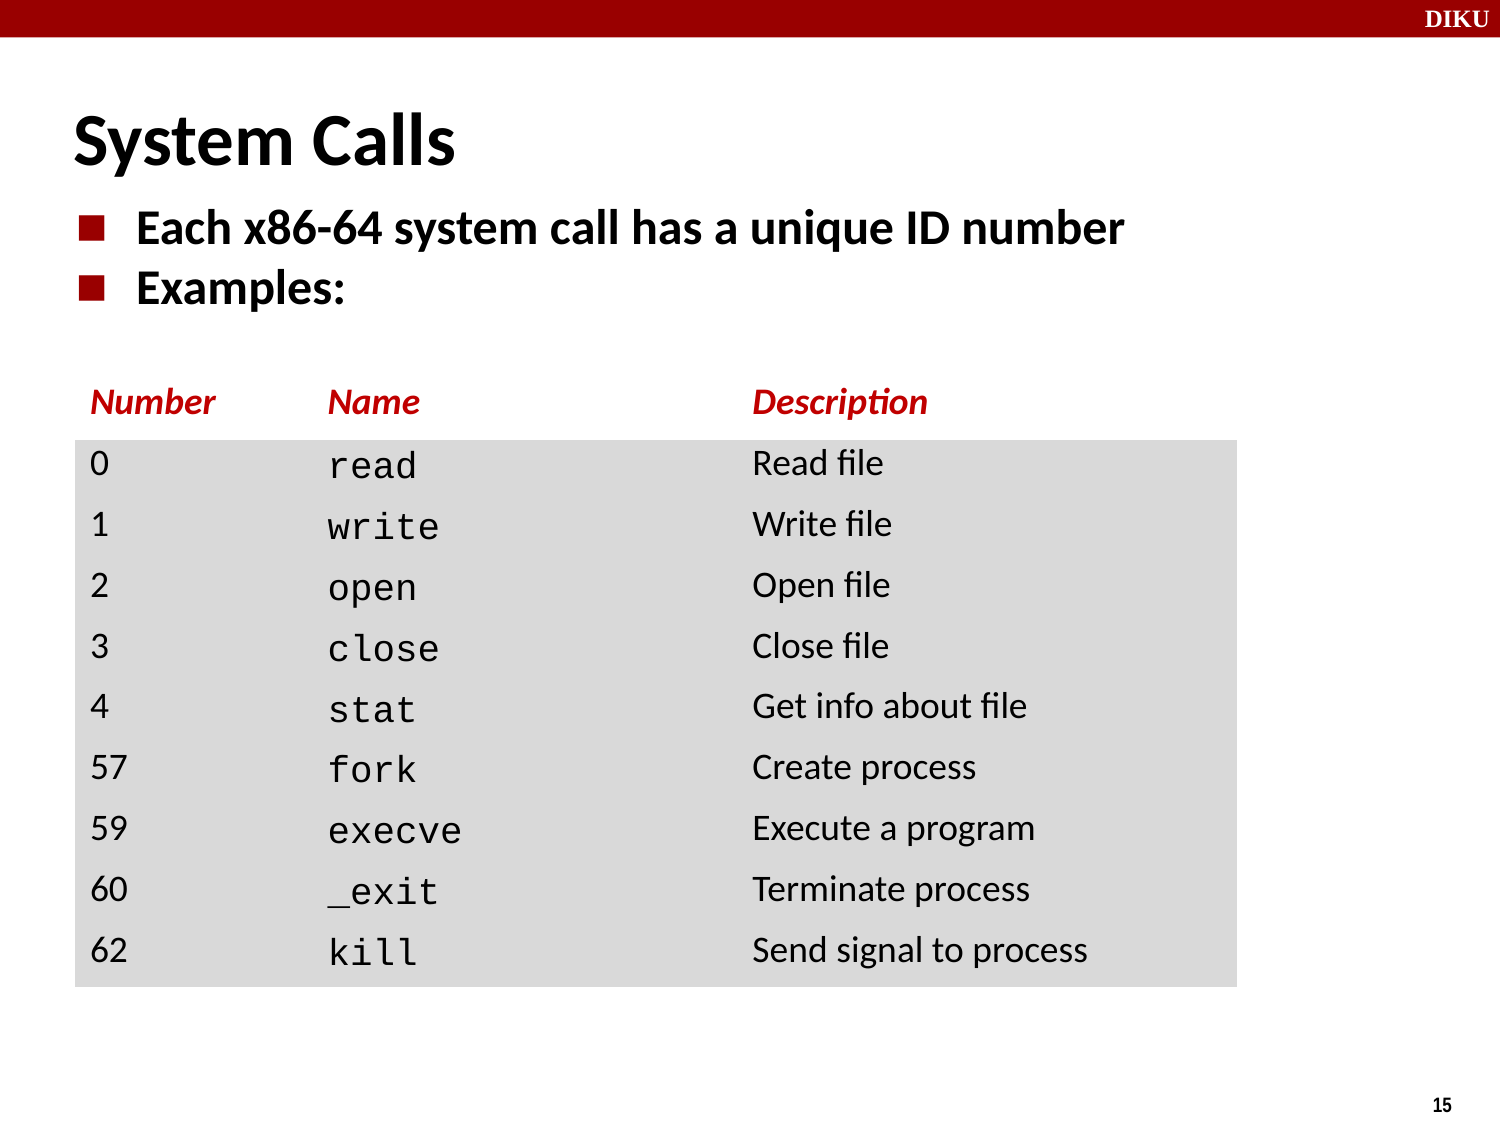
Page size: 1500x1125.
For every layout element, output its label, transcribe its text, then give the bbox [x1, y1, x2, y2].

text_box Each x86-64 system call has a unique ID number Examples: [65, 199, 1361, 1075]
text_box System Calls [58, 72, 1304, 198]
